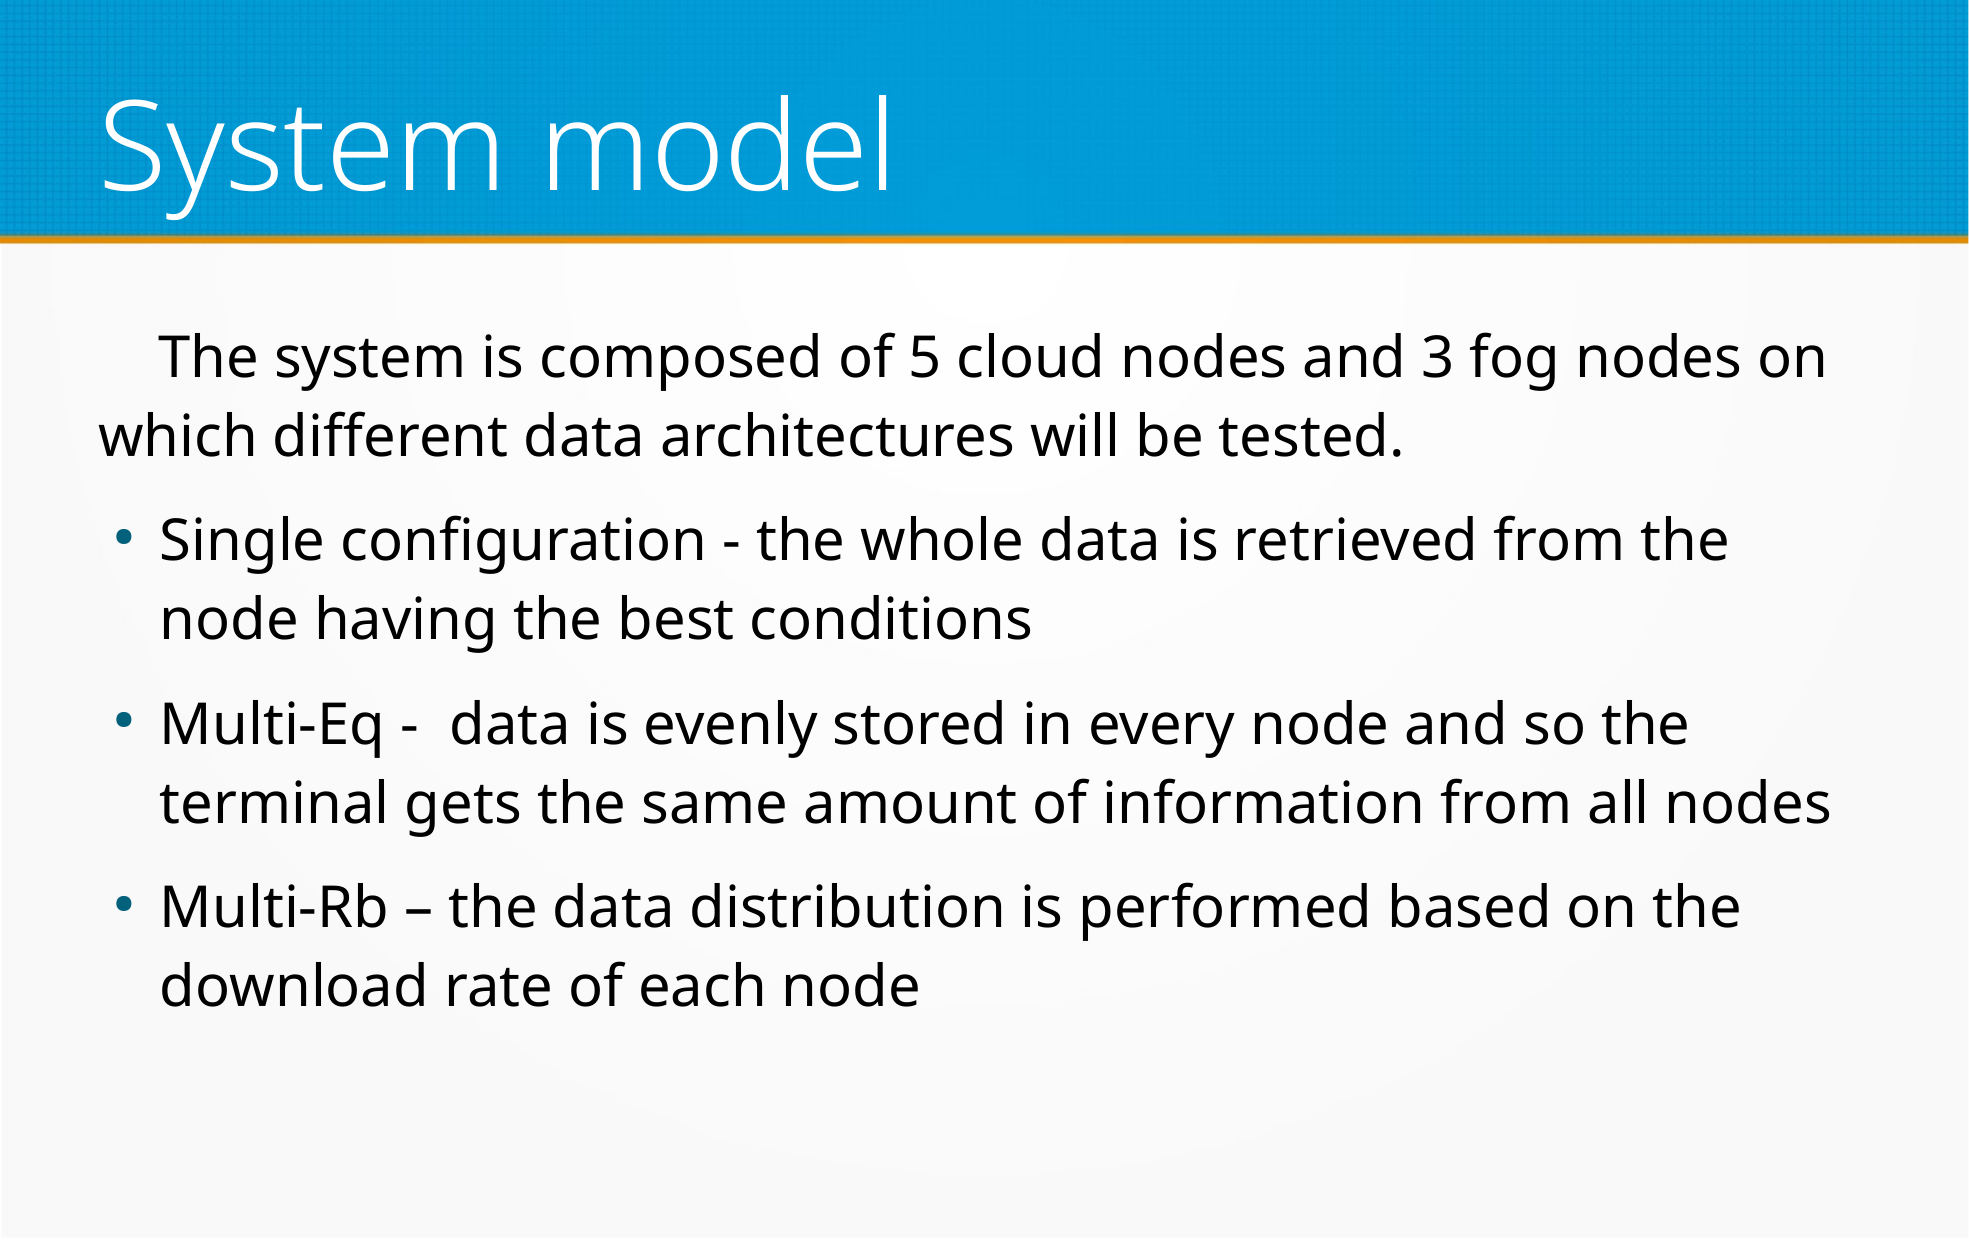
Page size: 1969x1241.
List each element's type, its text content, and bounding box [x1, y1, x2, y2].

picture [0, 233, 1969, 1241]
title System model [98, 19, 1870, 227]
list The system is composed of 5 cloud nodes and 3 fog nodes on which different data architectures will be tested. Single configuration - the whole data is retrieved from the node having the best conditions Multi-Eq - data is evenly stored in every node and so the terminal gets the same amount of information from all nodes Multi-Rb – the data distribution is performed based on the download rate of each node [98, 315, 1861, 1081]
